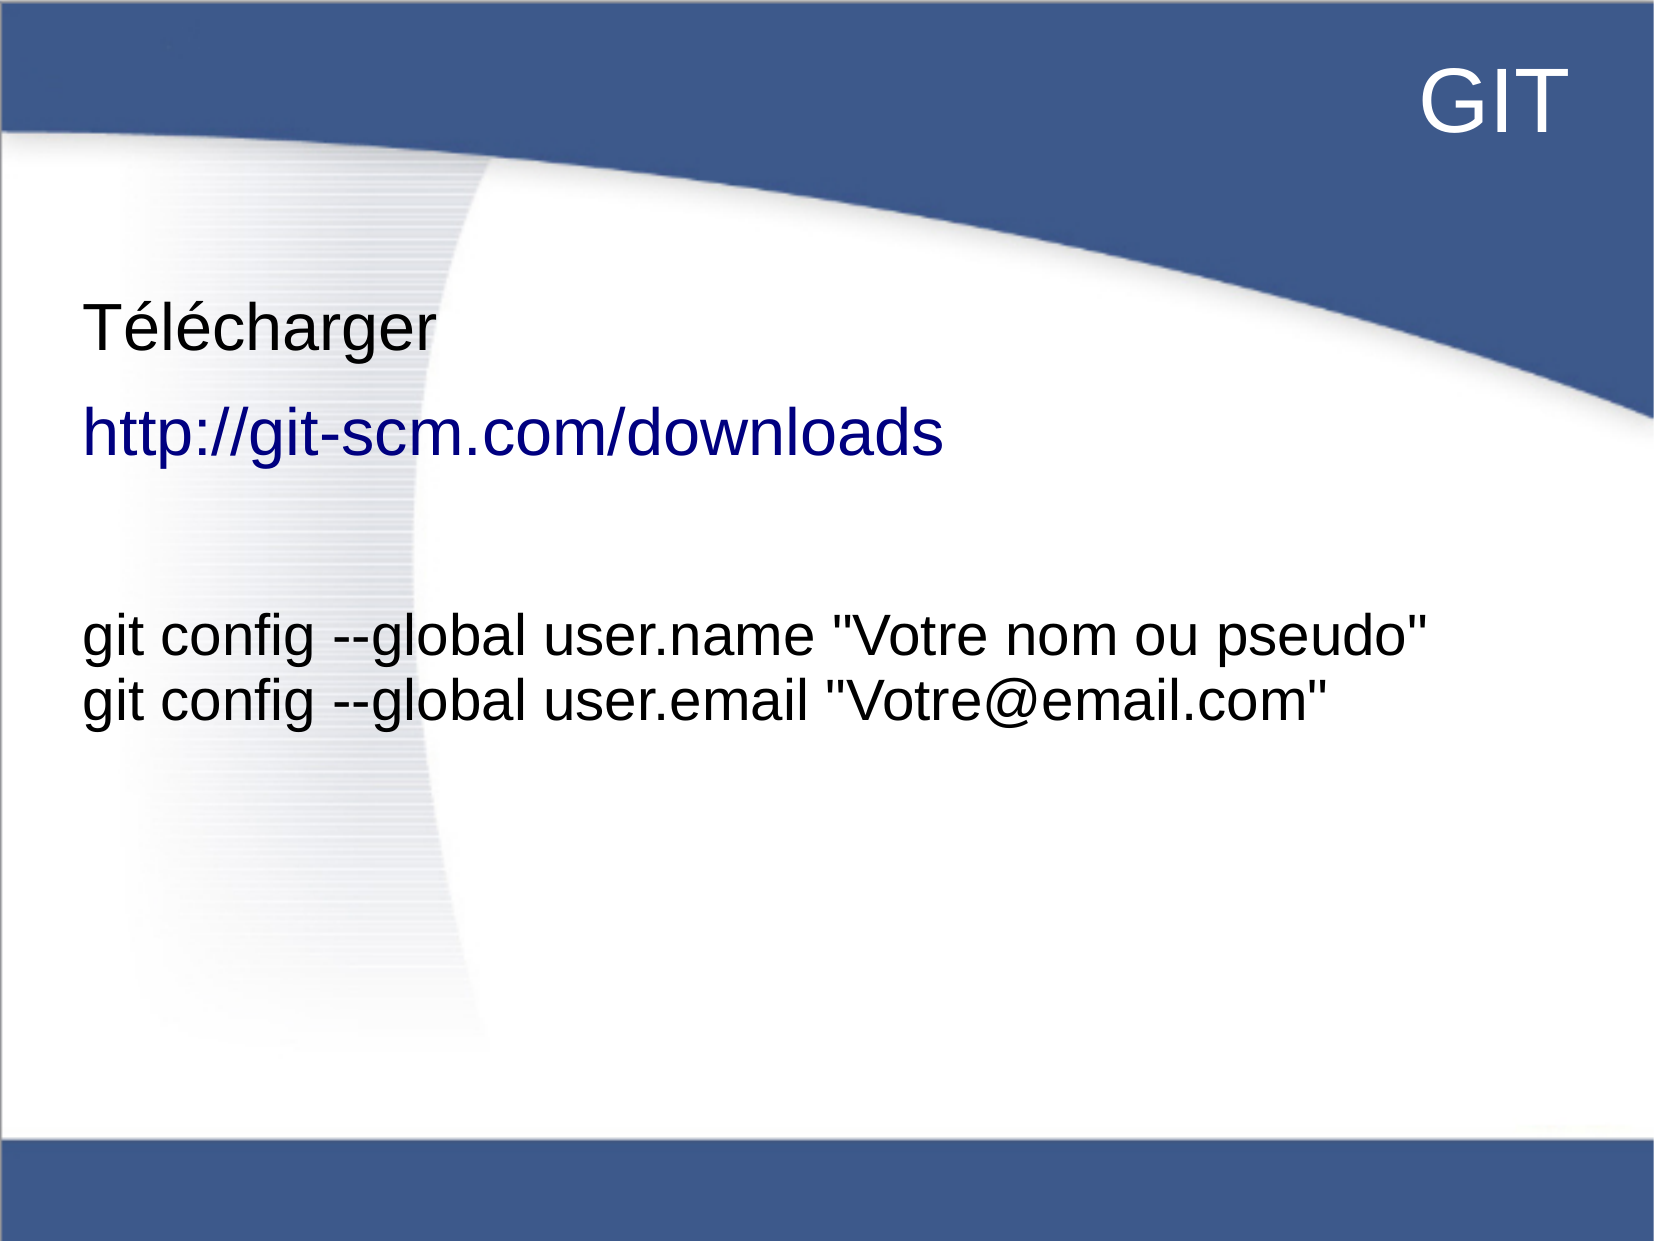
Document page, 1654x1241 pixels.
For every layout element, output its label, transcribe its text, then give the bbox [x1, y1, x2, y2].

picture [0, 0, 1654, 1241]
title GIT [82, 49, 1571, 257]
list Télécharger http://git-scm.com/downloads git config --global user.name "Votre nom ou pseudo" git config --global user.email "Votre@email.com" [82, 290, 1571, 1010]
